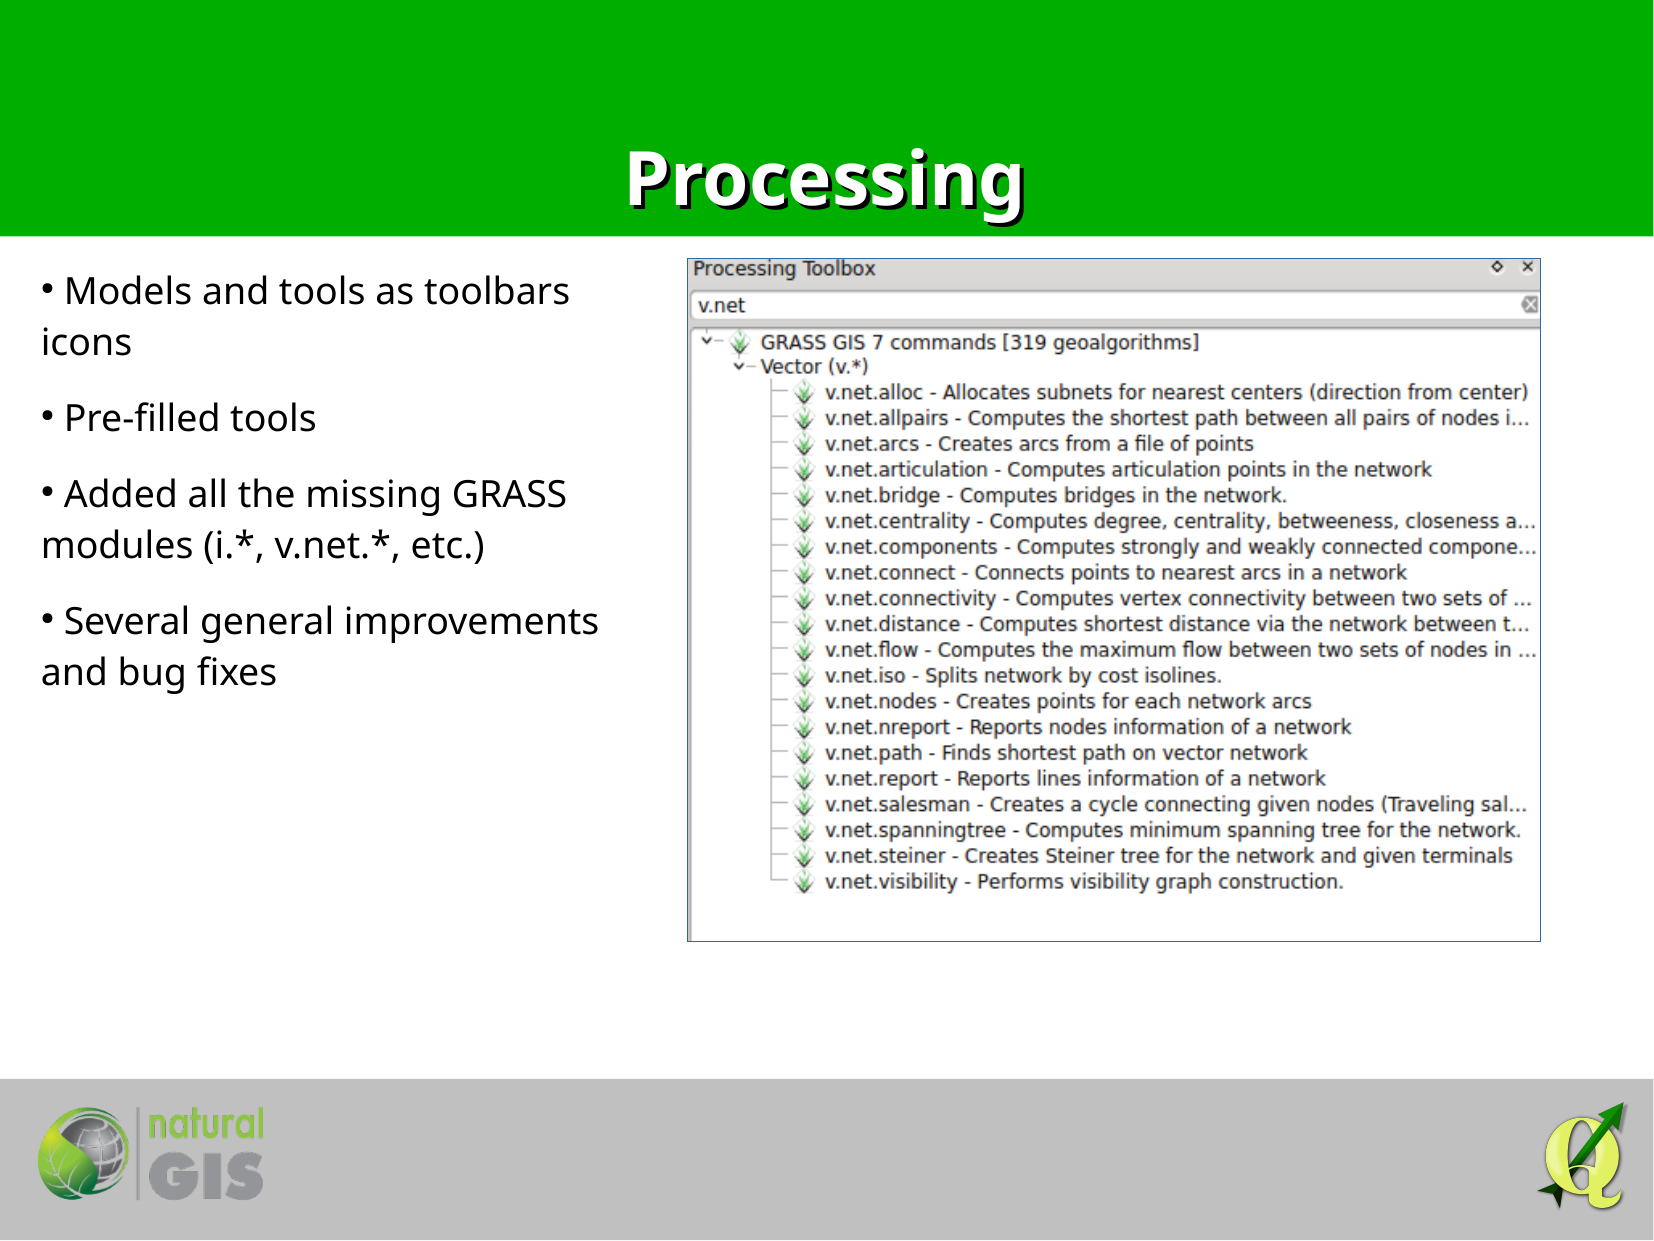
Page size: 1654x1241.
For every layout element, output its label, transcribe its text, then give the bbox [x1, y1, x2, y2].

picture [1524, 1093, 1641, 1222]
text_box [0, 1078, 1654, 1241]
text_box Models and tools as toolbars icons Pre-filled tools Added all the missing GRASS modules (i.*, v.net.*, etc.) Several general improvements and bug fixes [26, 257, 647, 1021]
text_box Processing [15, 66, 1636, 300]
text_box [0, 0, 1654, 237]
picture [33, 1100, 271, 1208]
picture [687, 258, 1541, 942]
